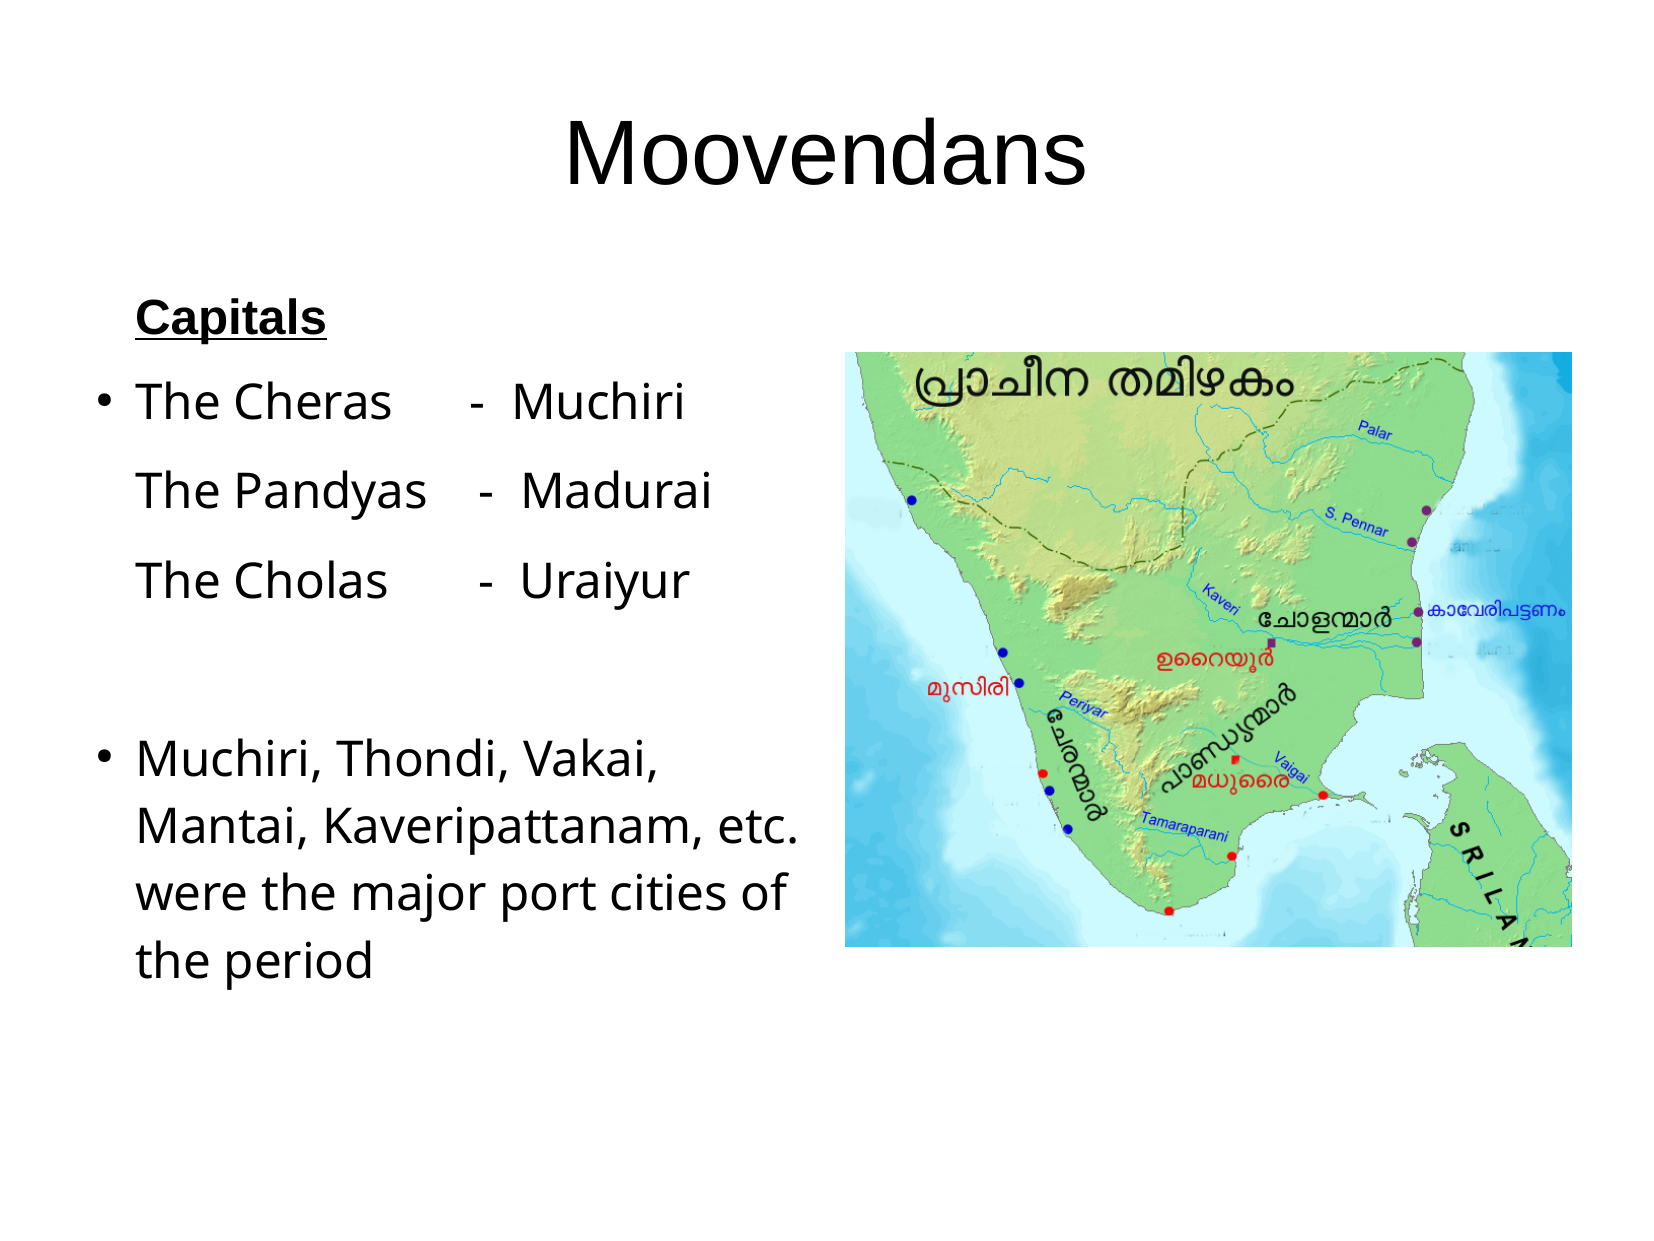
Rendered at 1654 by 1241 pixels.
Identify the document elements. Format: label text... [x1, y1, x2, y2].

list Capitals The Cheras - Muchiri The Pandyas - Madurai The Cholas - Uraiyur Muchiri, Thondi, Vakai, Mantai, Kaveripattanam, etc. were the major port cities of the period [82, 290, 809, 1010]
title Moovendans [82, 49, 1571, 257]
picture [845, 352, 1572, 947]
